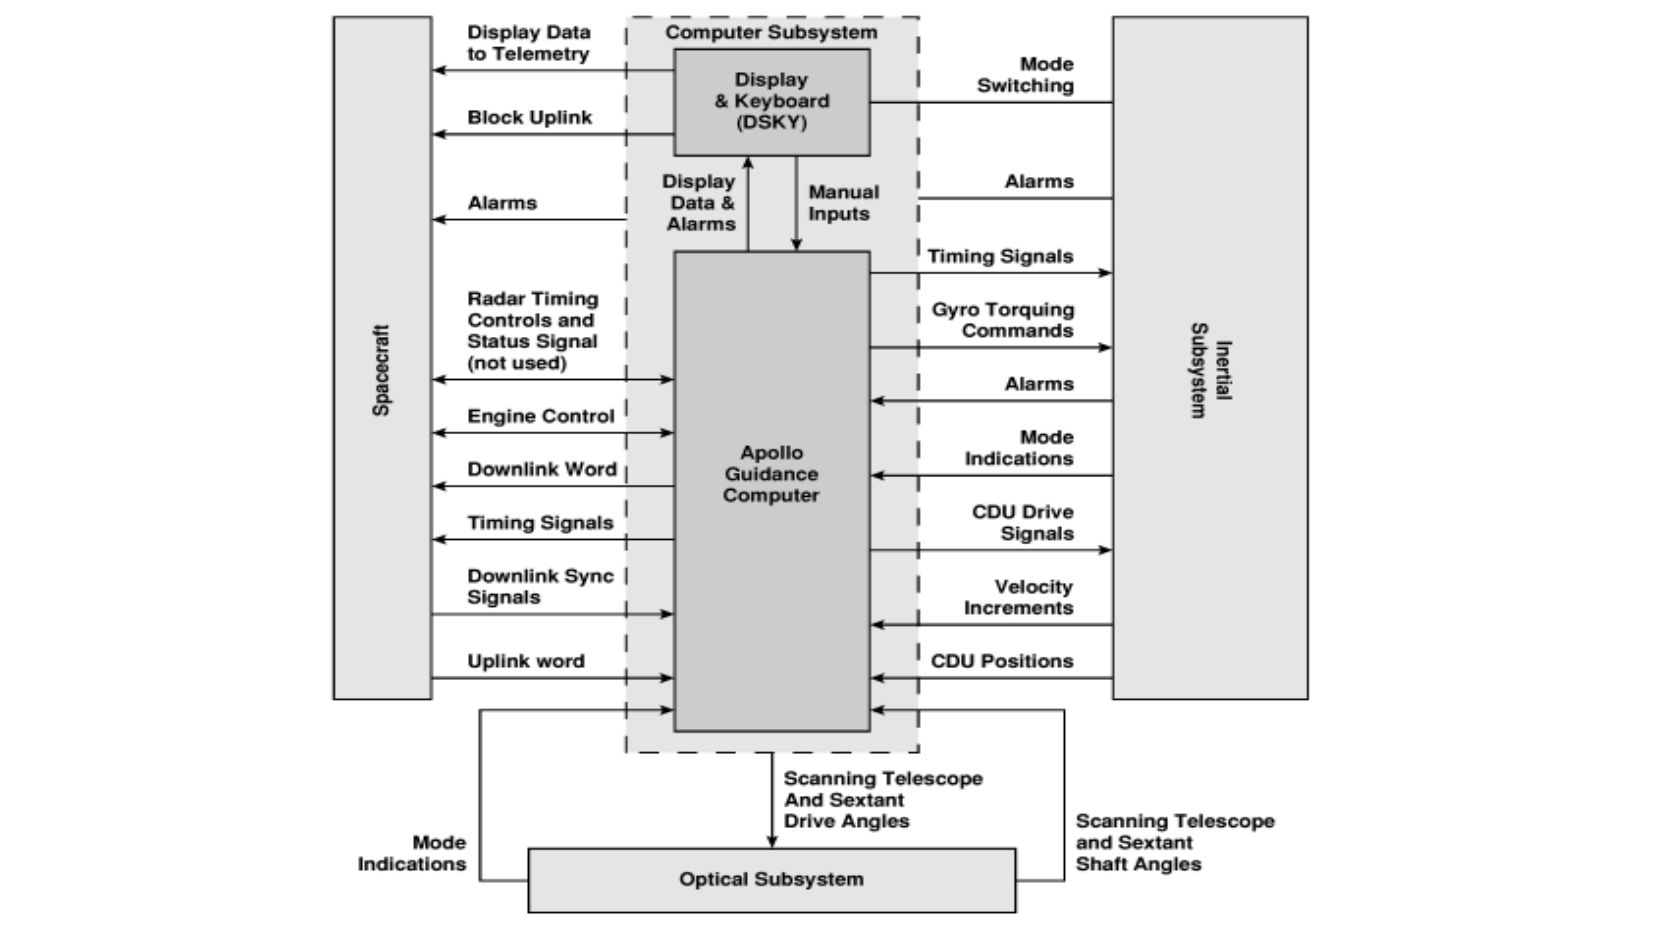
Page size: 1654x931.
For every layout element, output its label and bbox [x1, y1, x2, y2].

picture [314, 0, 1329, 931]
